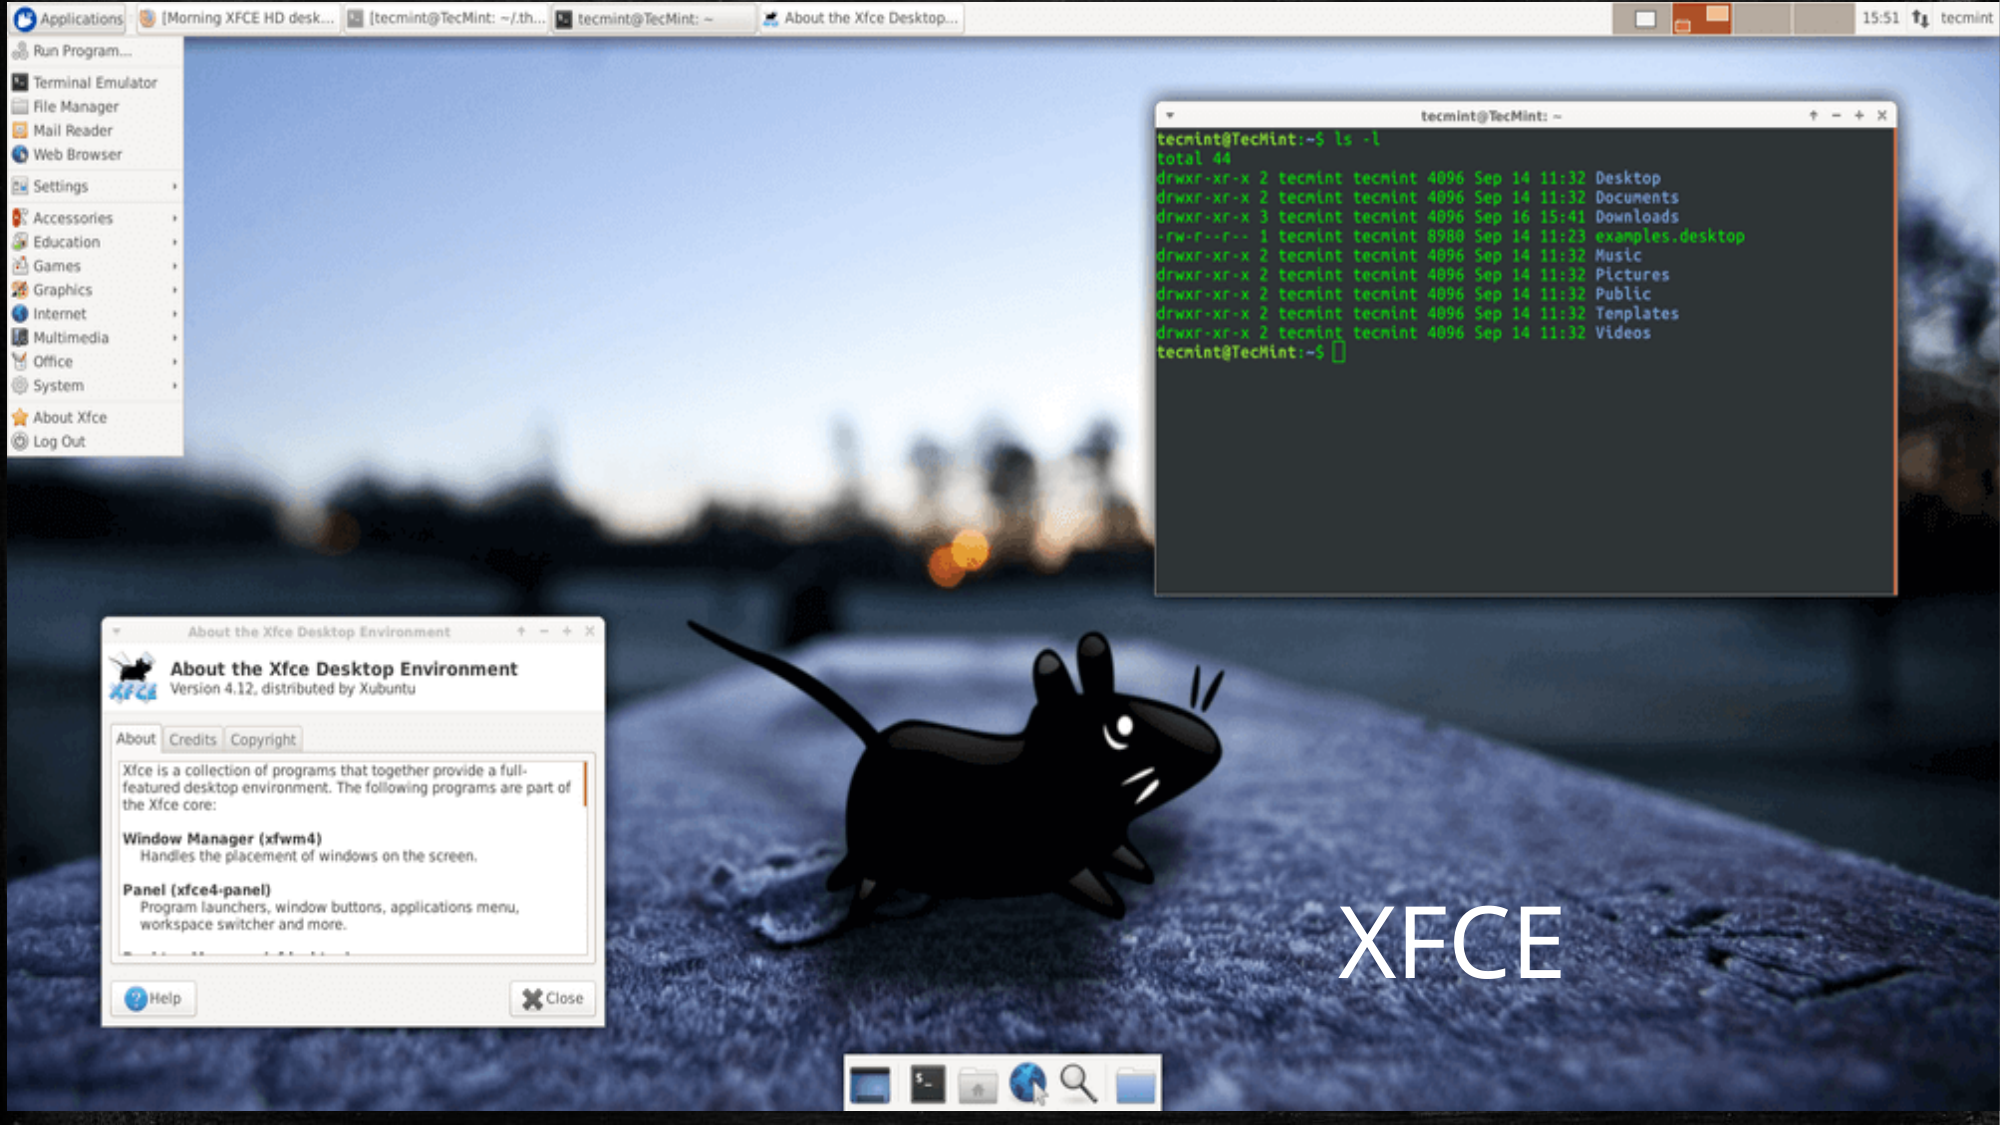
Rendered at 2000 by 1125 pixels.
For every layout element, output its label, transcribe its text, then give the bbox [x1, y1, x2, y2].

picture [0, 0, 2000, 1125]
title XFCE [1086, 838, 1819, 1006]
